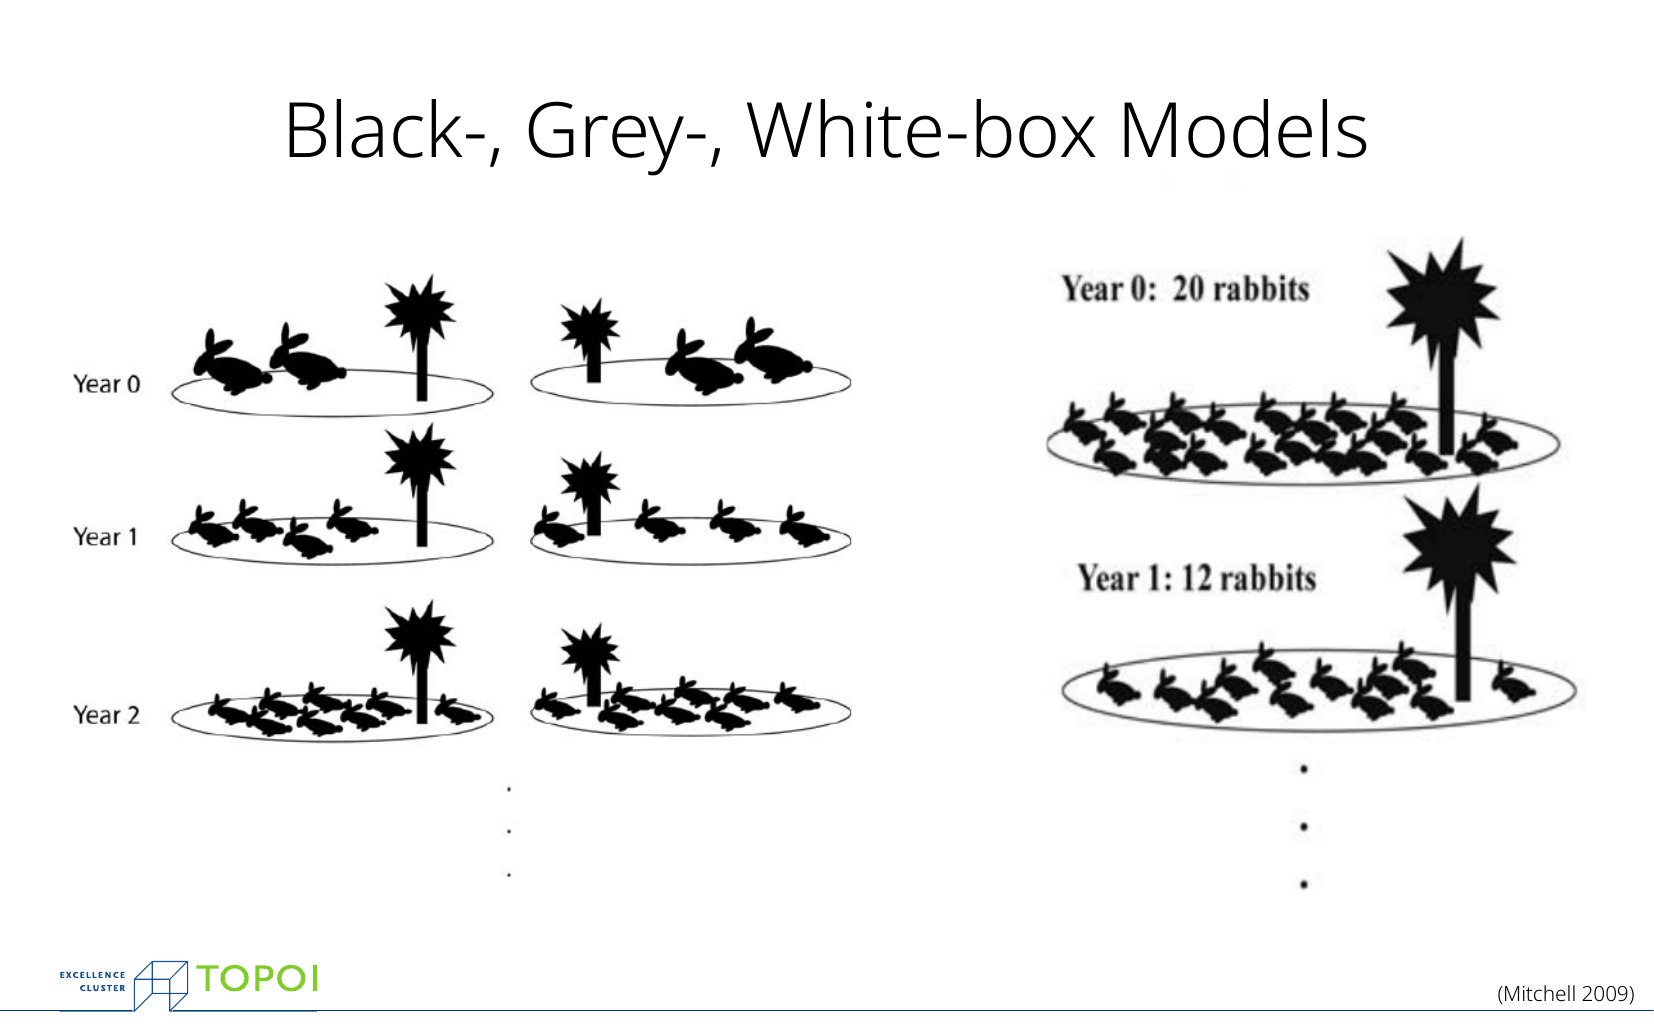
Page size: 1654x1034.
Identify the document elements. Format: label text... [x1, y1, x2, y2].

title Black-, Grey-, White-box Models [82, 41, 1571, 214]
picture [996, 175, 1631, 965]
text_box (Mitchell 2009) [1482, 971, 1654, 1016]
picture [58, 245, 868, 882]
